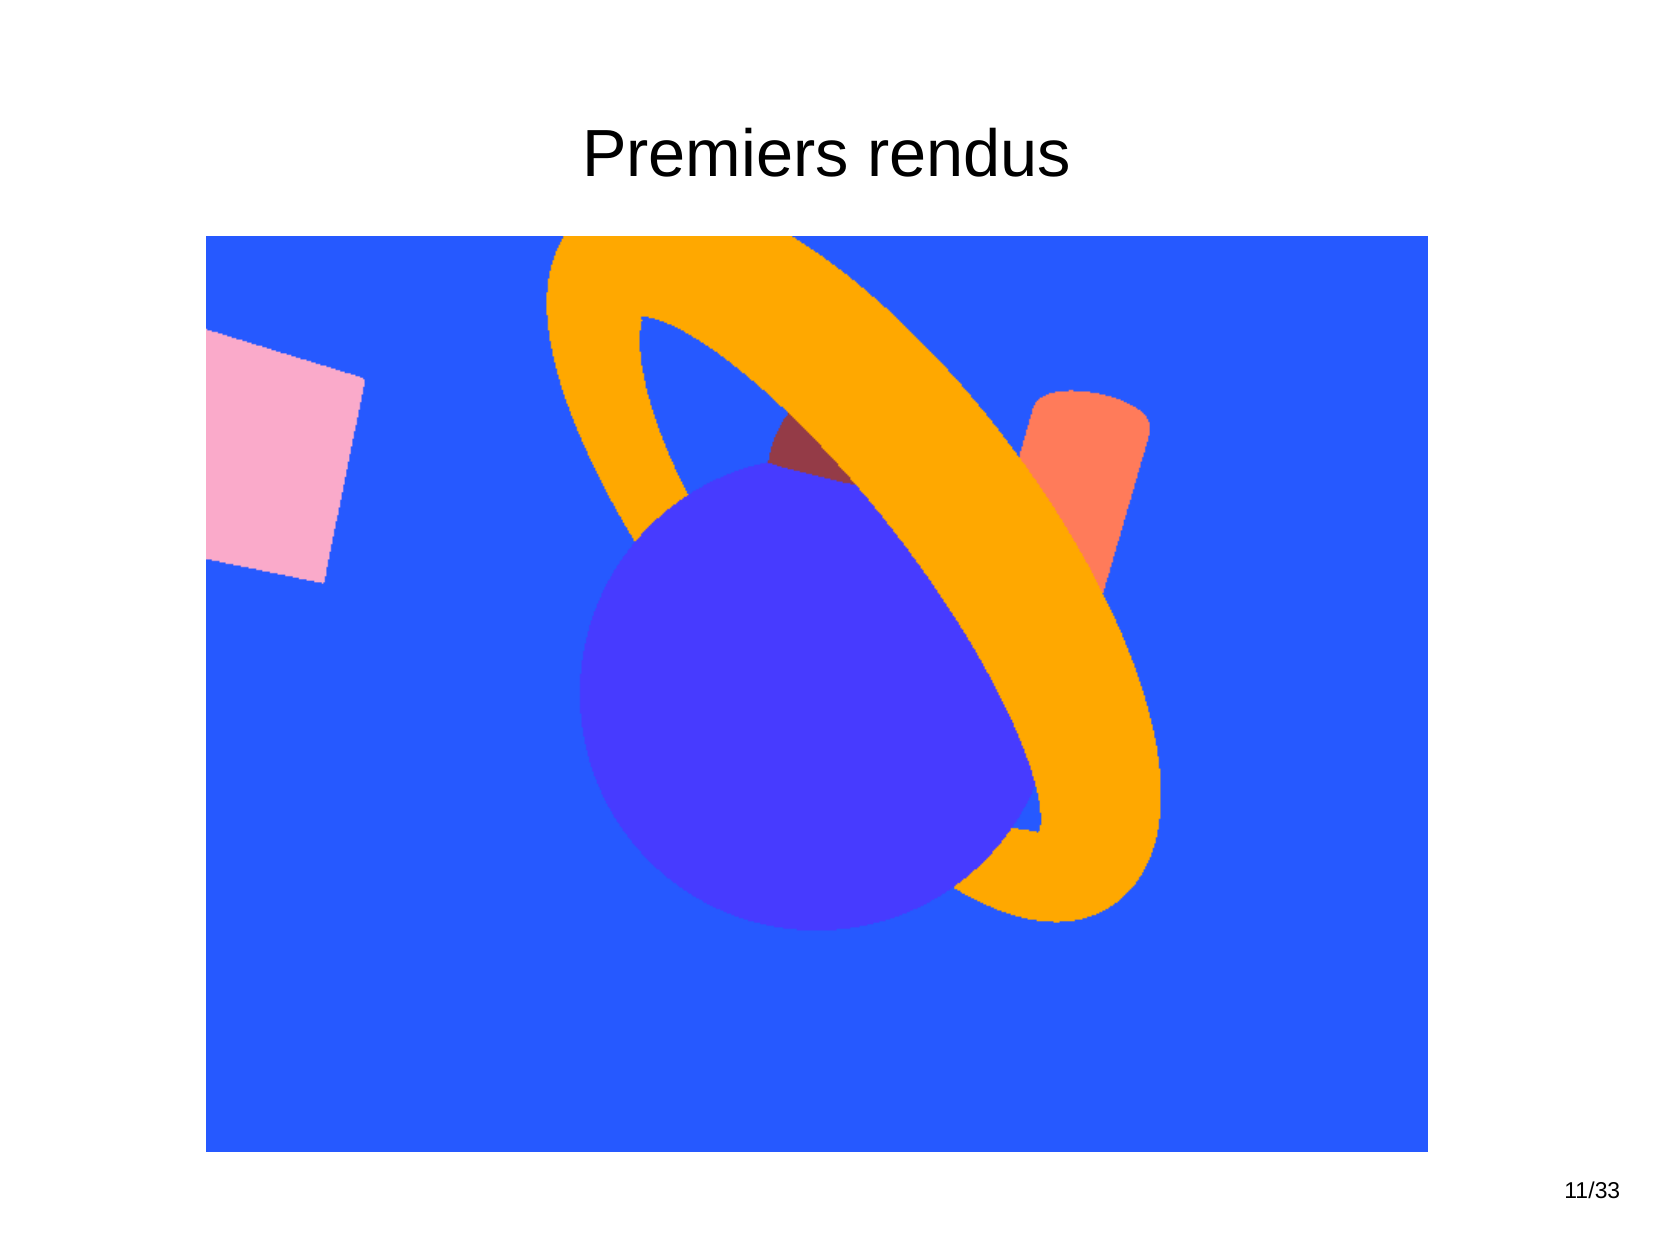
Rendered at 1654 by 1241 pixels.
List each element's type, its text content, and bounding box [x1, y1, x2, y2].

picture [206, 236, 1428, 1152]
title Premiers rendus [82, 49, 1571, 257]
text_box 11/33 [1549, 1170, 1636, 1211]
